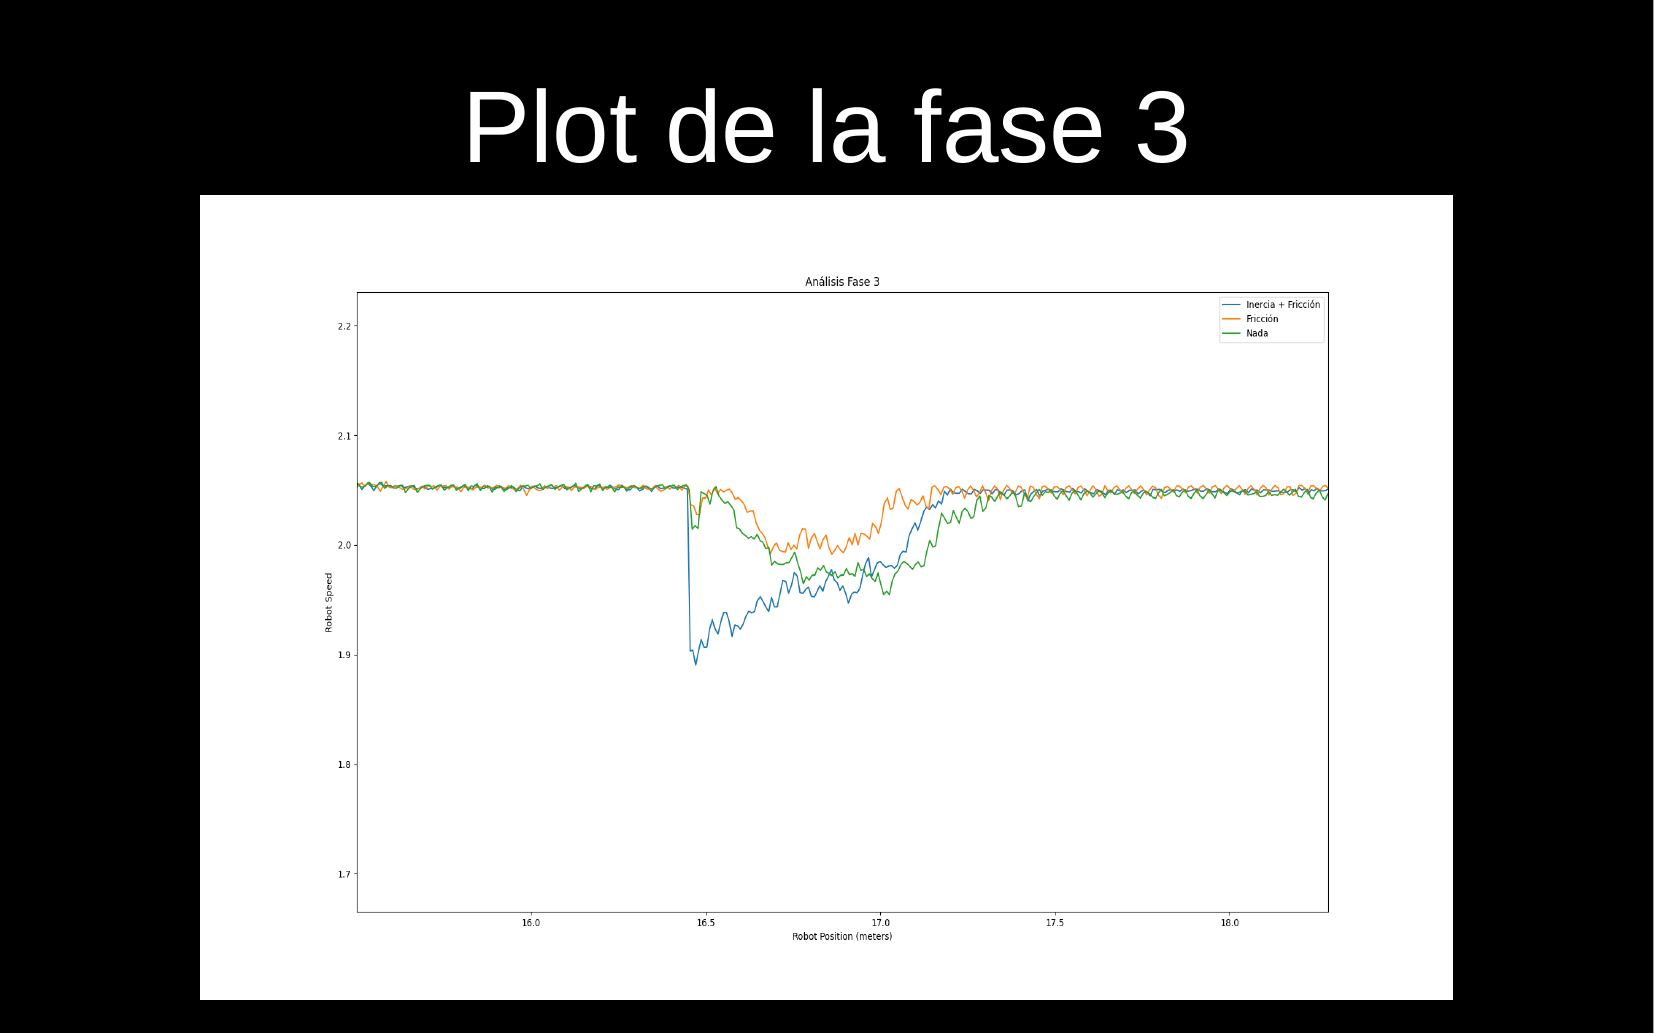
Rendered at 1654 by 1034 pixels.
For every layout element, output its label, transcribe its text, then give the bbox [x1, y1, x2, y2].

picture [200, 195, 1453, 1000]
title Plot de la fase 3 [82, 41, 1571, 214]
